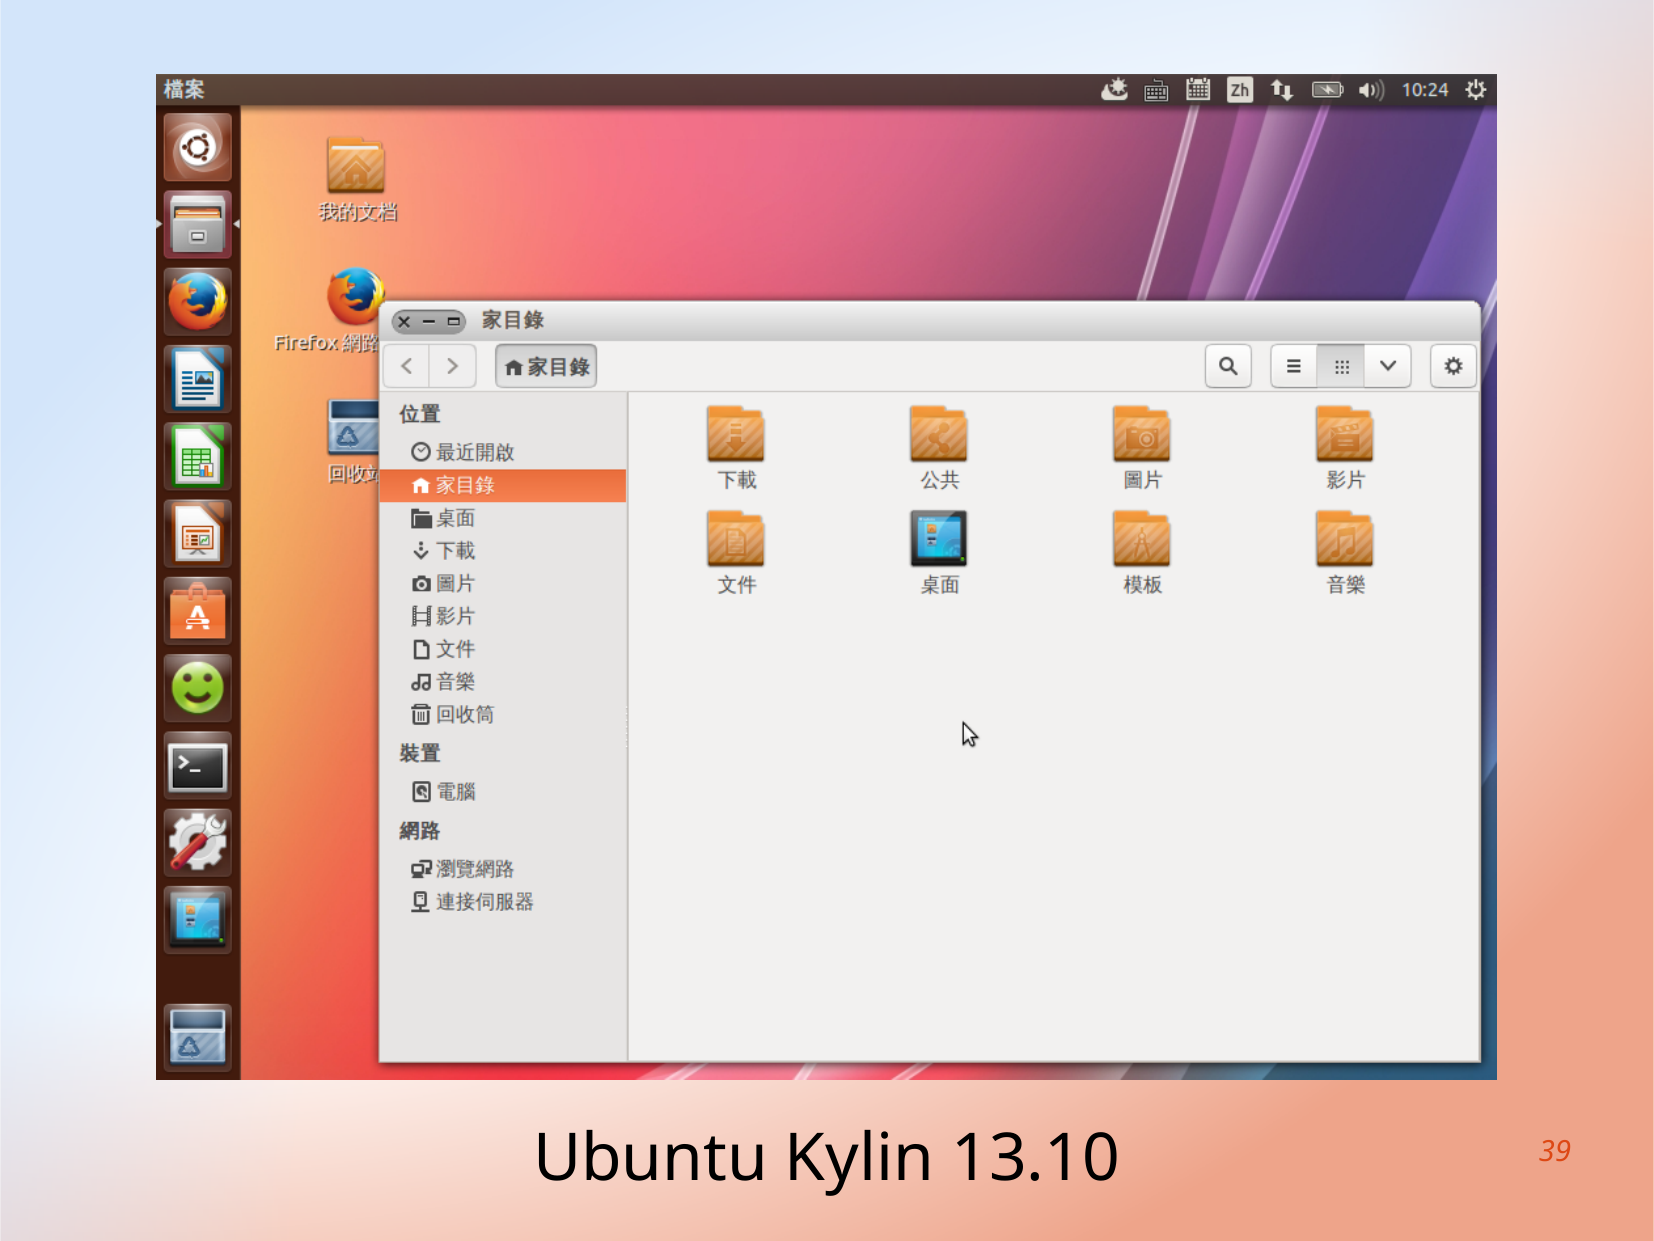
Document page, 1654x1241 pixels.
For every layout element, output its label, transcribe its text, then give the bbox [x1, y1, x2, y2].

list Ubuntu Kylin 13.10 [82, 1110, 1571, 1201]
picture [0, 0, 1654, 1241]
